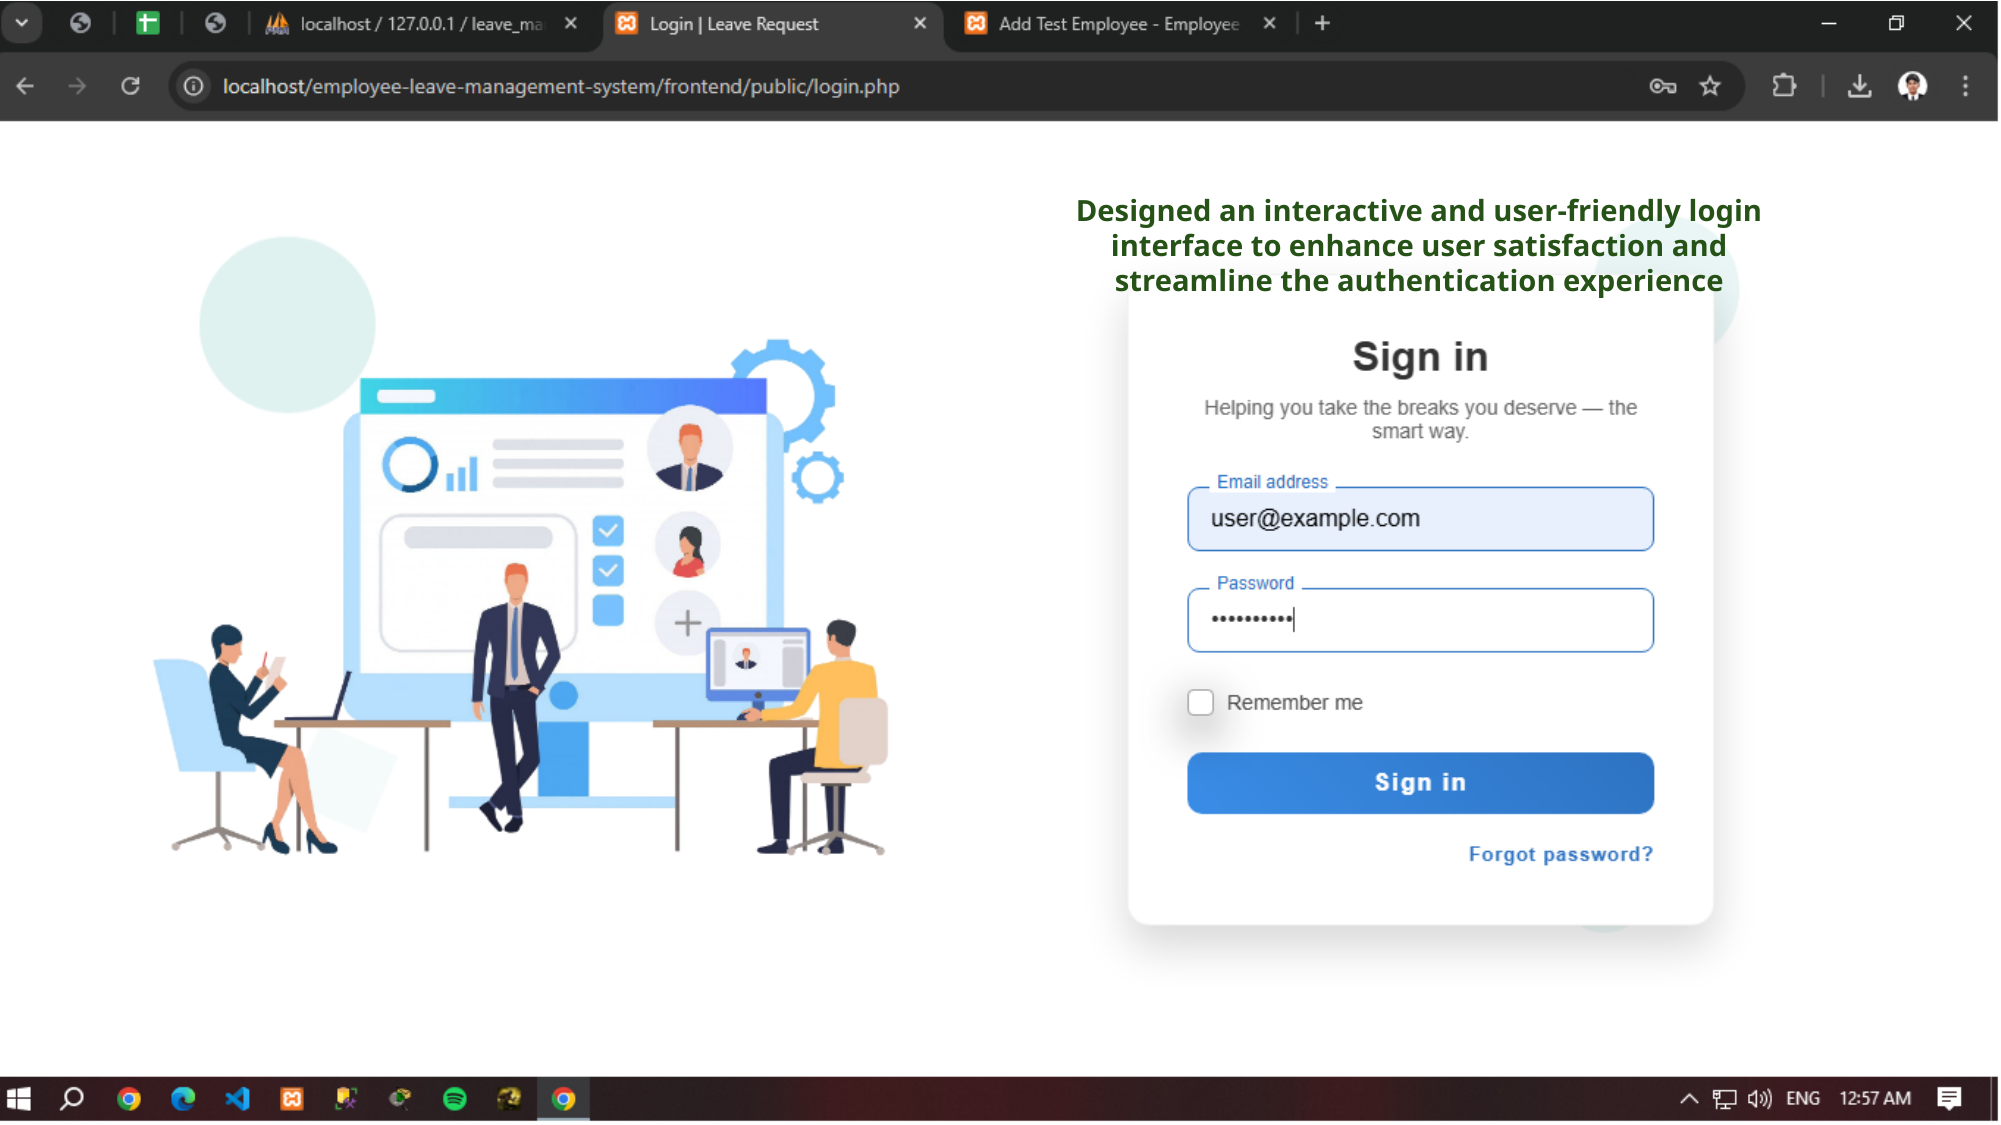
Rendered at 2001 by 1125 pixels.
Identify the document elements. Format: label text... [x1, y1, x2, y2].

text_box Designed an interactive and user-friendly login interface to enhance user satisfaction and streamline the authentication experience [1021, 184, 1818, 306]
picture [0, 1, 2000, 1124]
